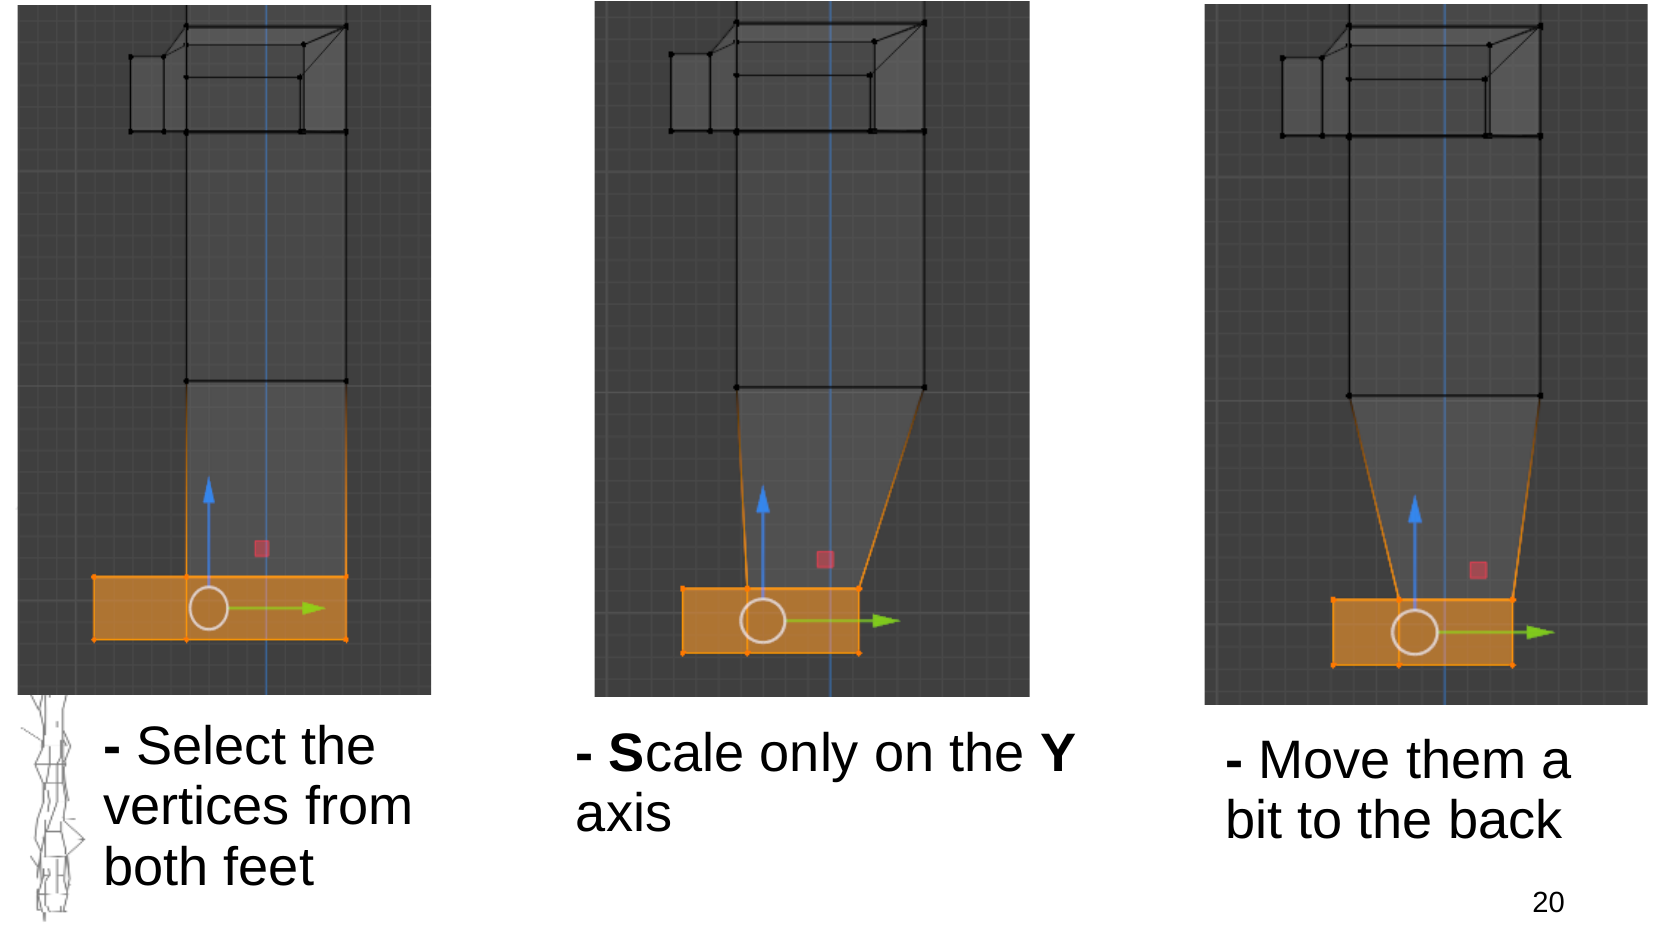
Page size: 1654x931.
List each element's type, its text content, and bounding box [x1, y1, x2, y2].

picture [17, 5, 432, 695]
picture [594, 1, 1030, 697]
text_box - Move them a bit to the back [1210, 721, 1625, 798]
text_box - Scale only on the Y axis [561, 714, 1093, 911]
picture [1204, 4, 1648, 705]
text_box - Select the vertices from both feet [88, 707, 443, 784]
